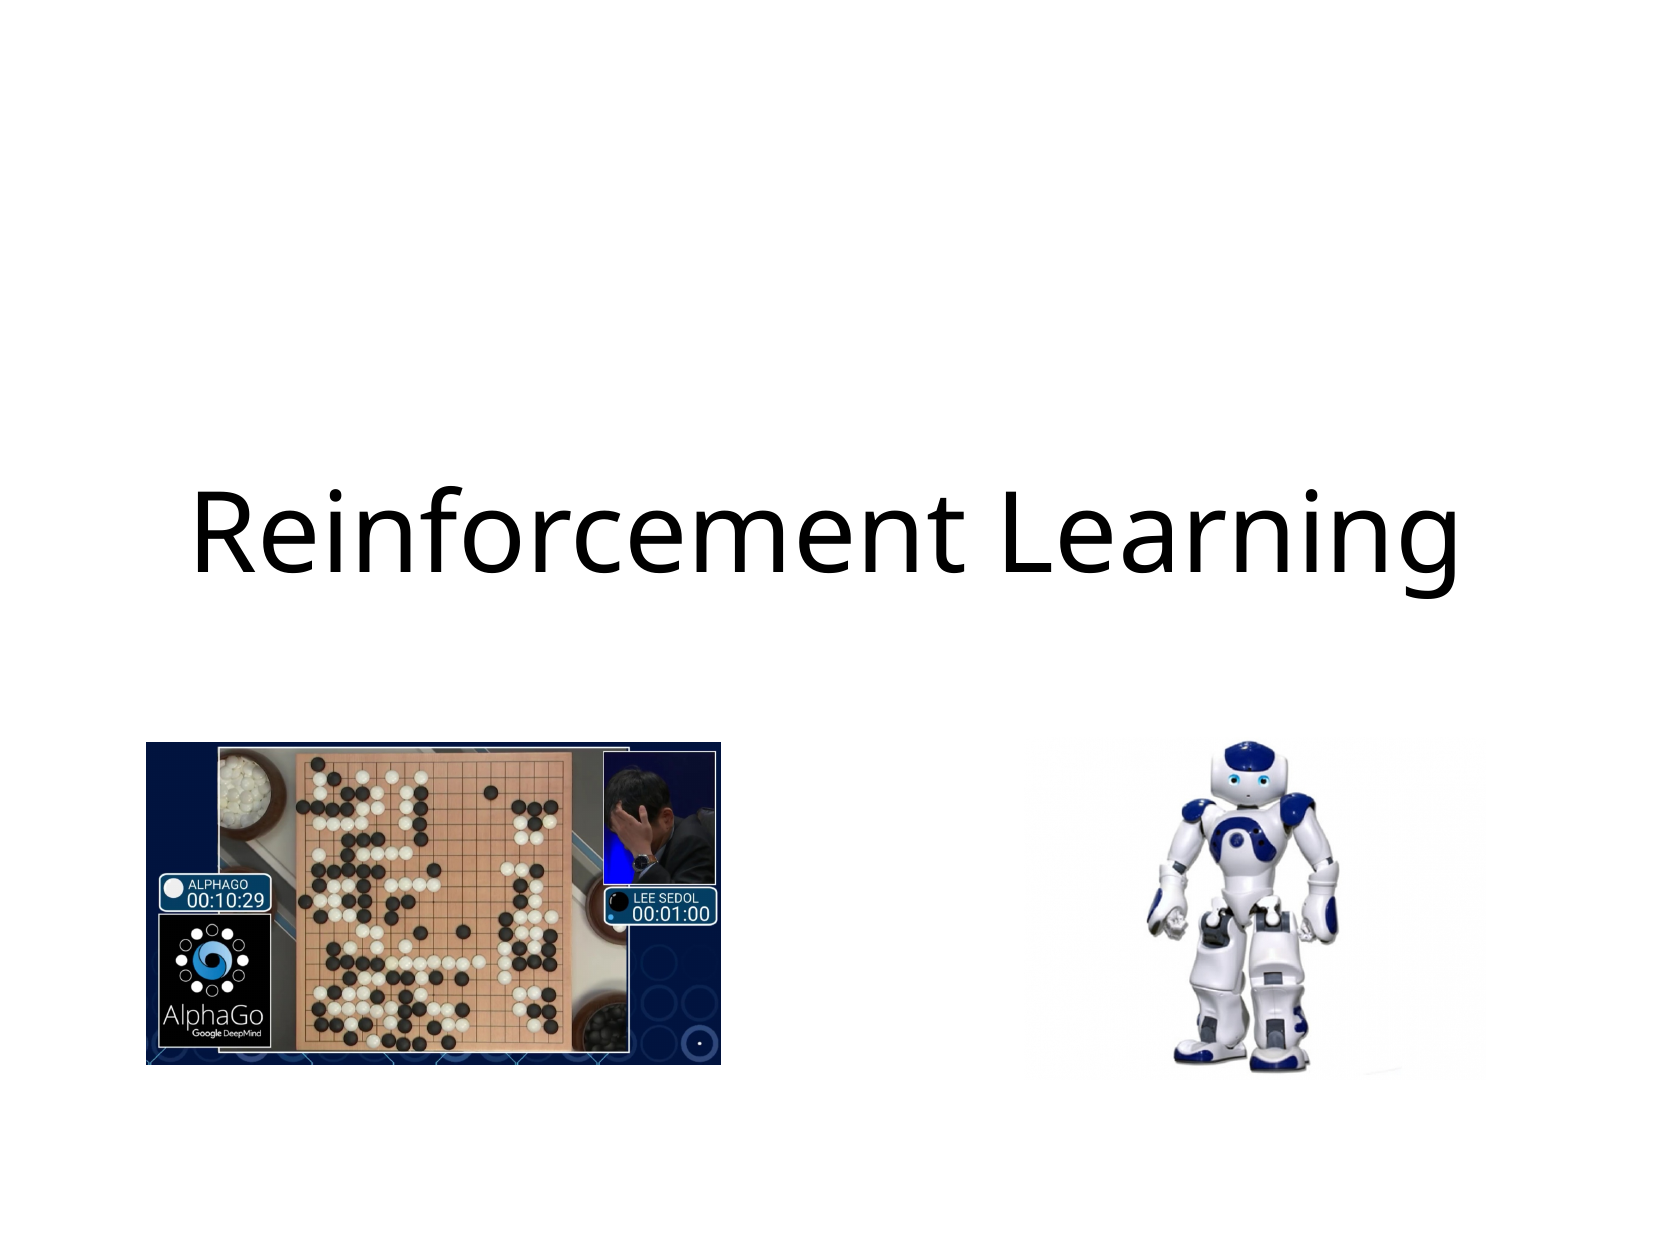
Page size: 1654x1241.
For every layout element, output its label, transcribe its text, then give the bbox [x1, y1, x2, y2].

picture [146, 742, 721, 1066]
subtitle Reinforcement Learning [82, 49, 1571, 1010]
picture [1024, 737, 1486, 1081]
